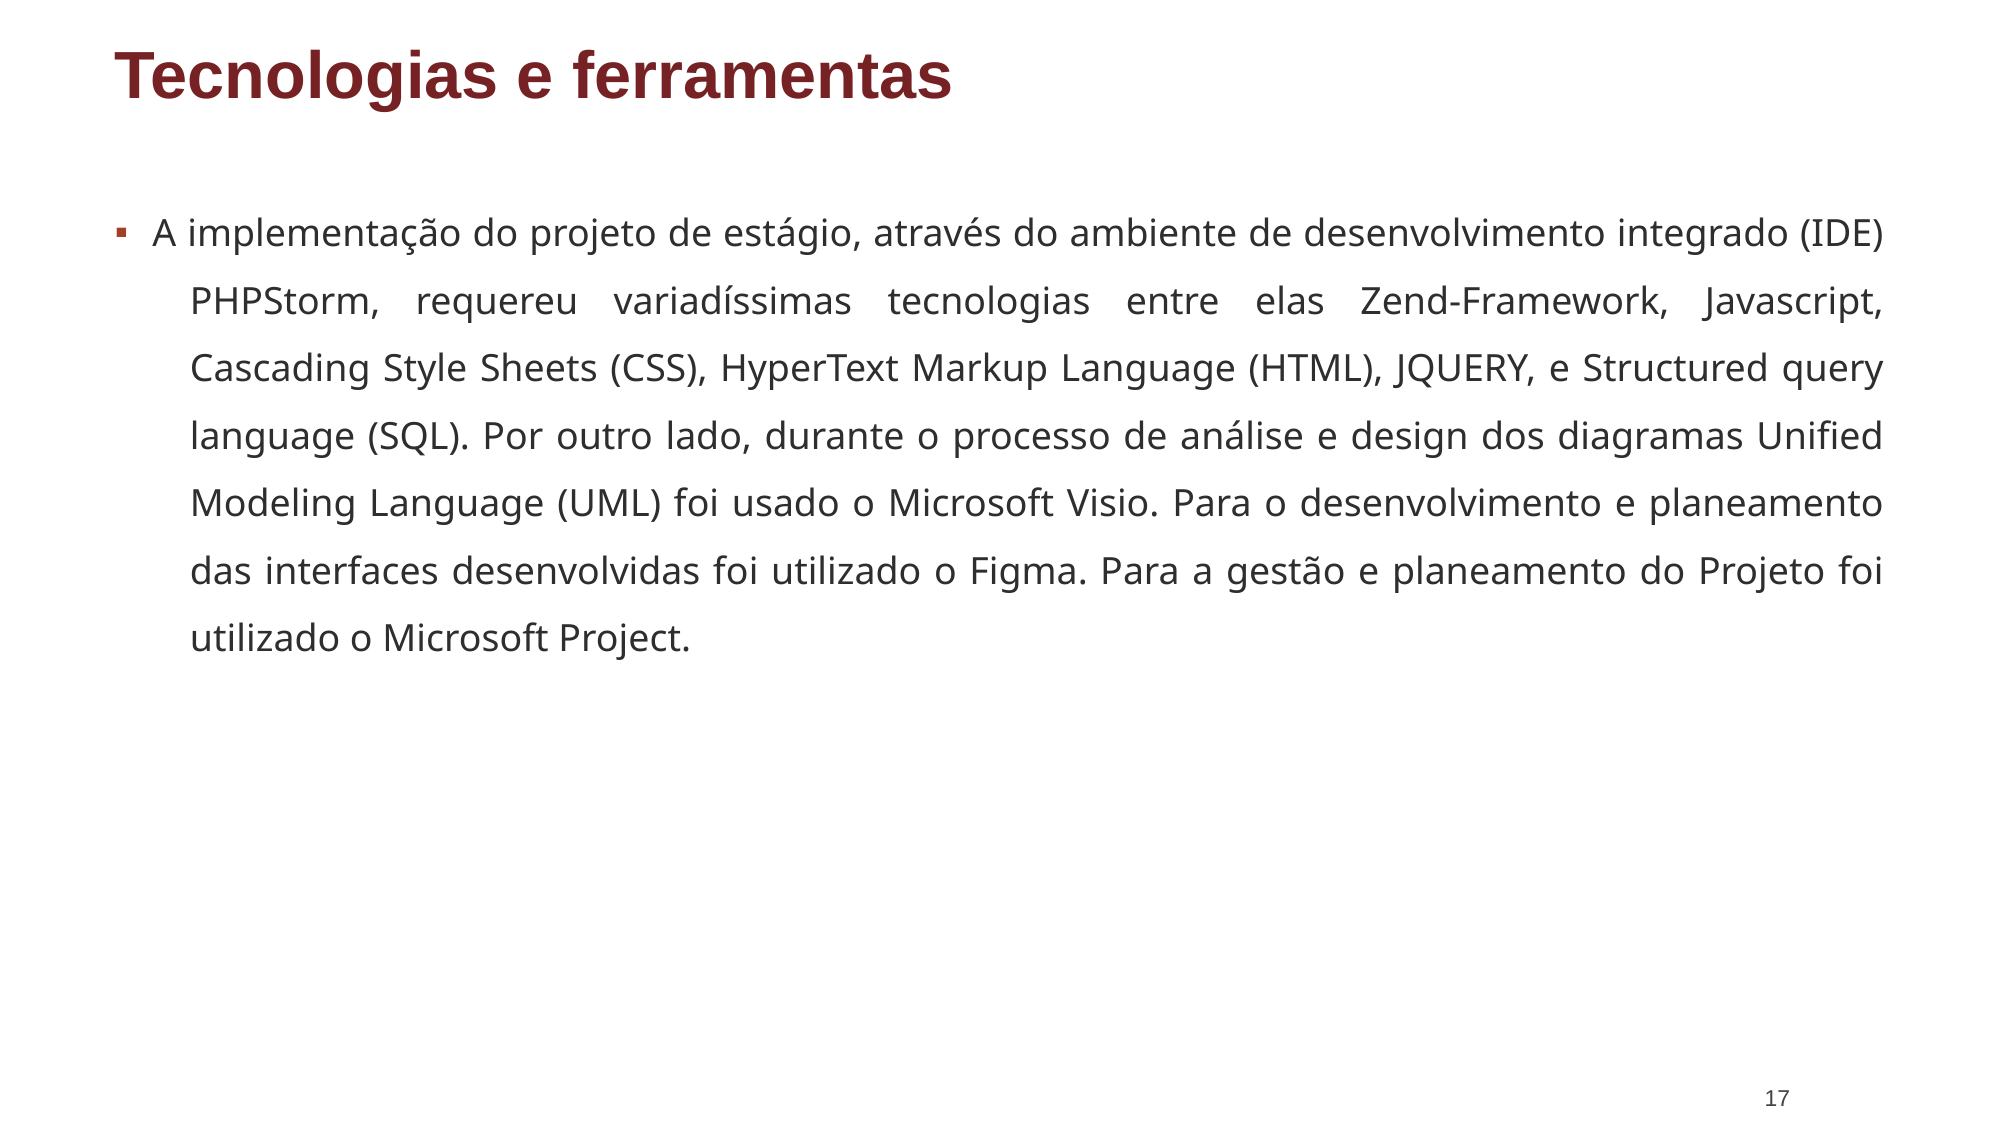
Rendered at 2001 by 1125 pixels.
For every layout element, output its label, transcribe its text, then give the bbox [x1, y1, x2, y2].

title Tecnologias e ferramentas [99, 1, 1901, 121]
text_box [1749, 1075, 1901, 1113]
list A implementação do projeto de estágio, através do ambiente de desenvolvimento integrado (IDE) PHPStorm, requereu variadíssimas tecnologias entre elas Zend-Framework, Javascript, Cascading Style Sheets (CSS), HyperText Markup Language (HTML), JQUERY, e Structured query language (SQL). Por outro lado, durante o processo de análise e design dos diagramas Unified Modeling Language (UML) foi usado o Microsoft Visio. Para o desenvolvimento e planeamento das interfaces desenvolvidas foi utilizado o Figma. Para a gestão e planeamento do Projeto foi utilizado o Microsoft Project. [99, 179, 1901, 1032]
